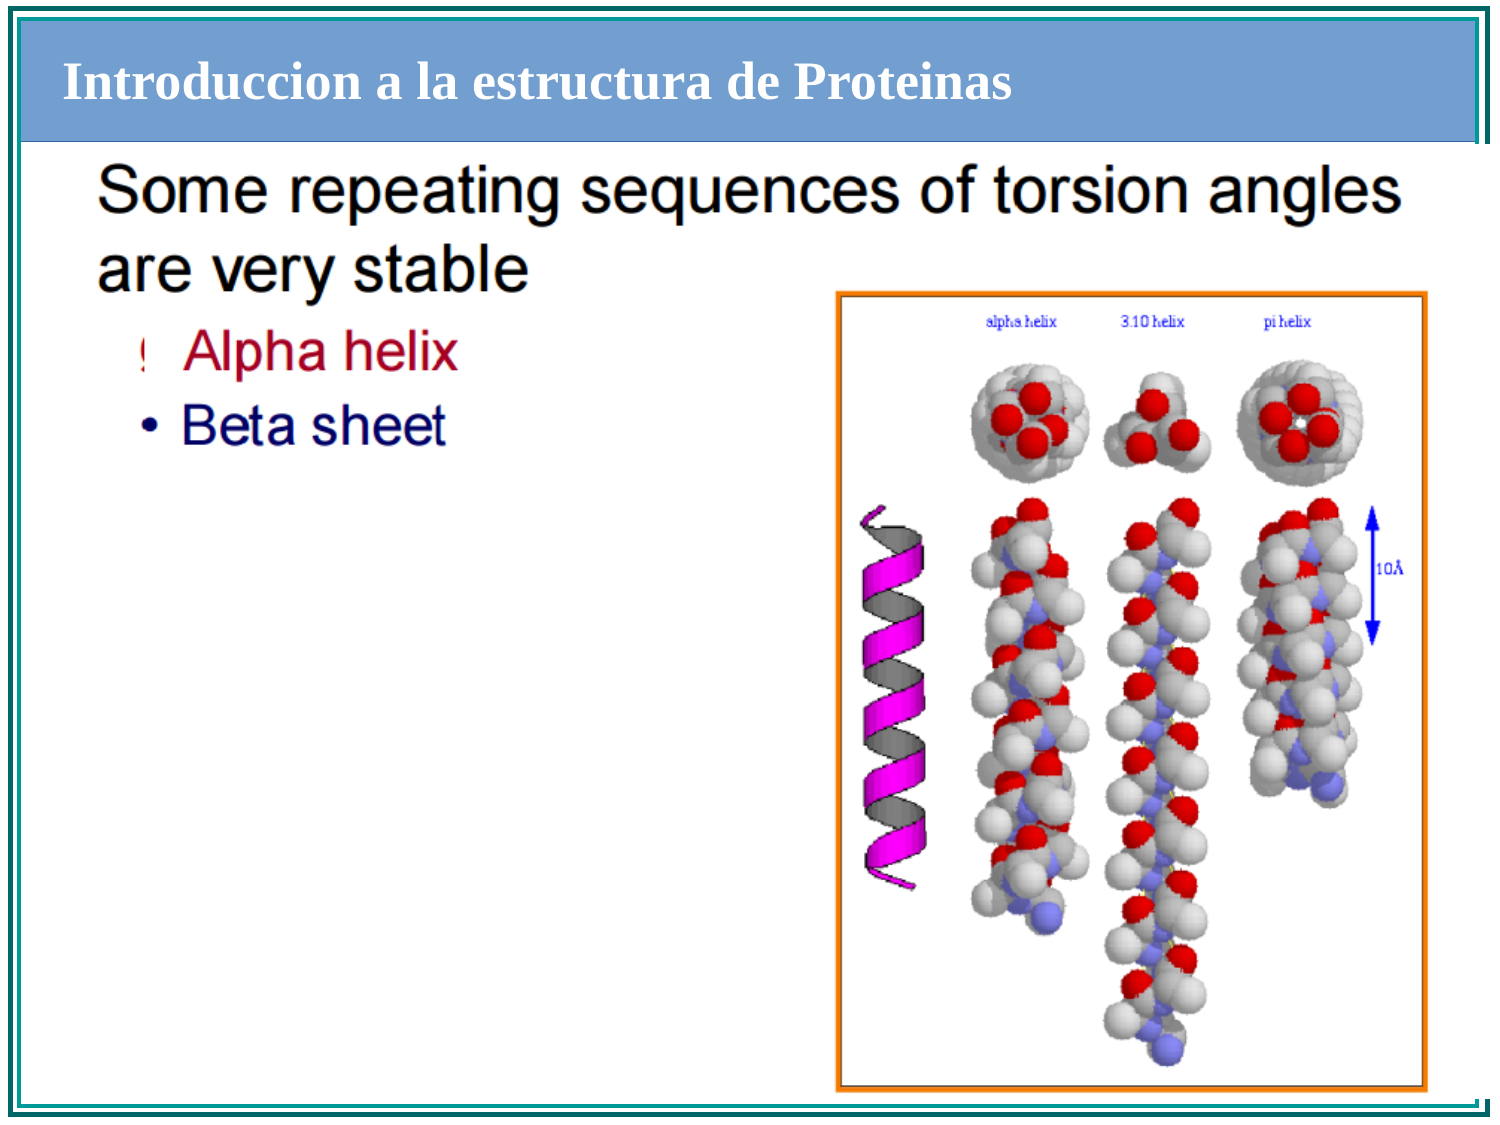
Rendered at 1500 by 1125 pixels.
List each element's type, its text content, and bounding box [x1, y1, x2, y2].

text_box [21, 21, 1475, 142]
text_box Introduccion a la estructura de Proteinas [47, 38, 1335, 142]
picture [79, 144, 1500, 1099]
